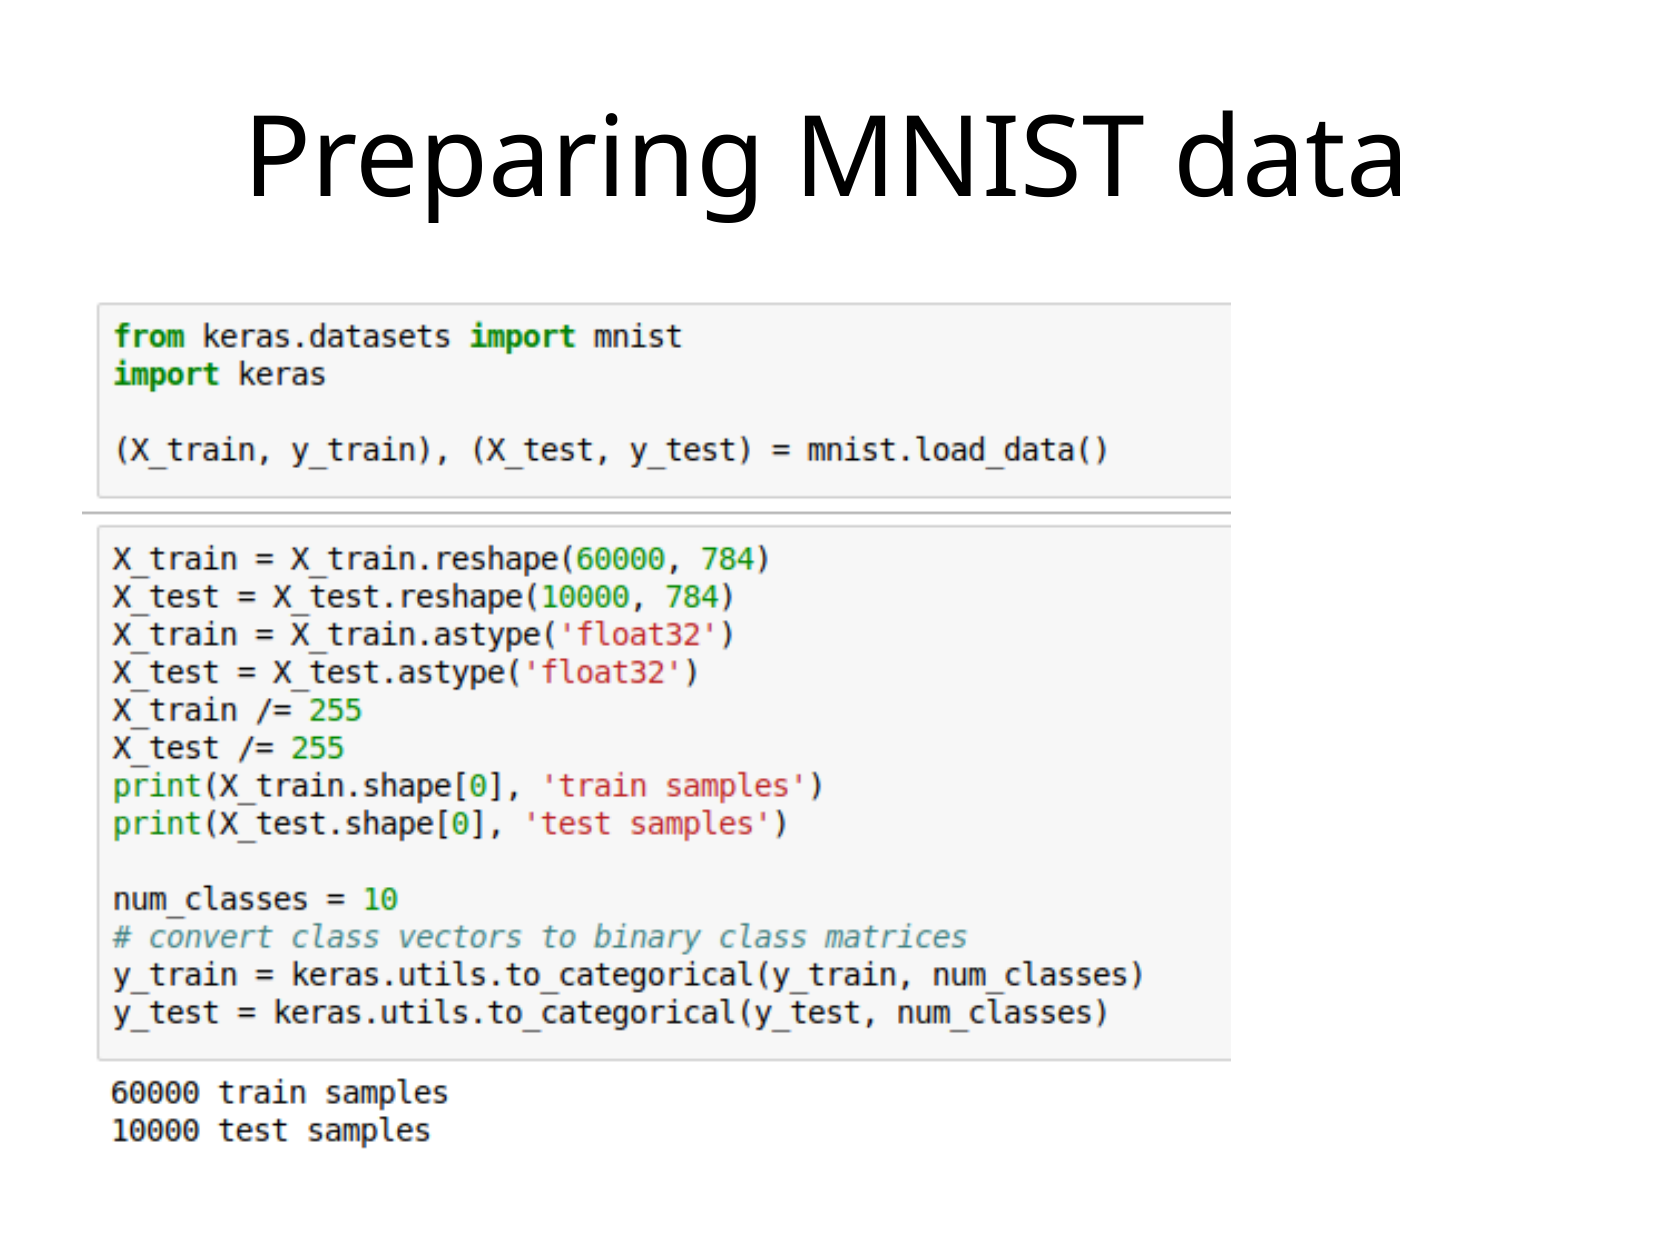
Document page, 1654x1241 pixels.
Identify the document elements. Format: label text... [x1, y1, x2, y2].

title Preparing MNIST data [82, 49, 1571, 257]
picture [82, 290, 1231, 1164]
